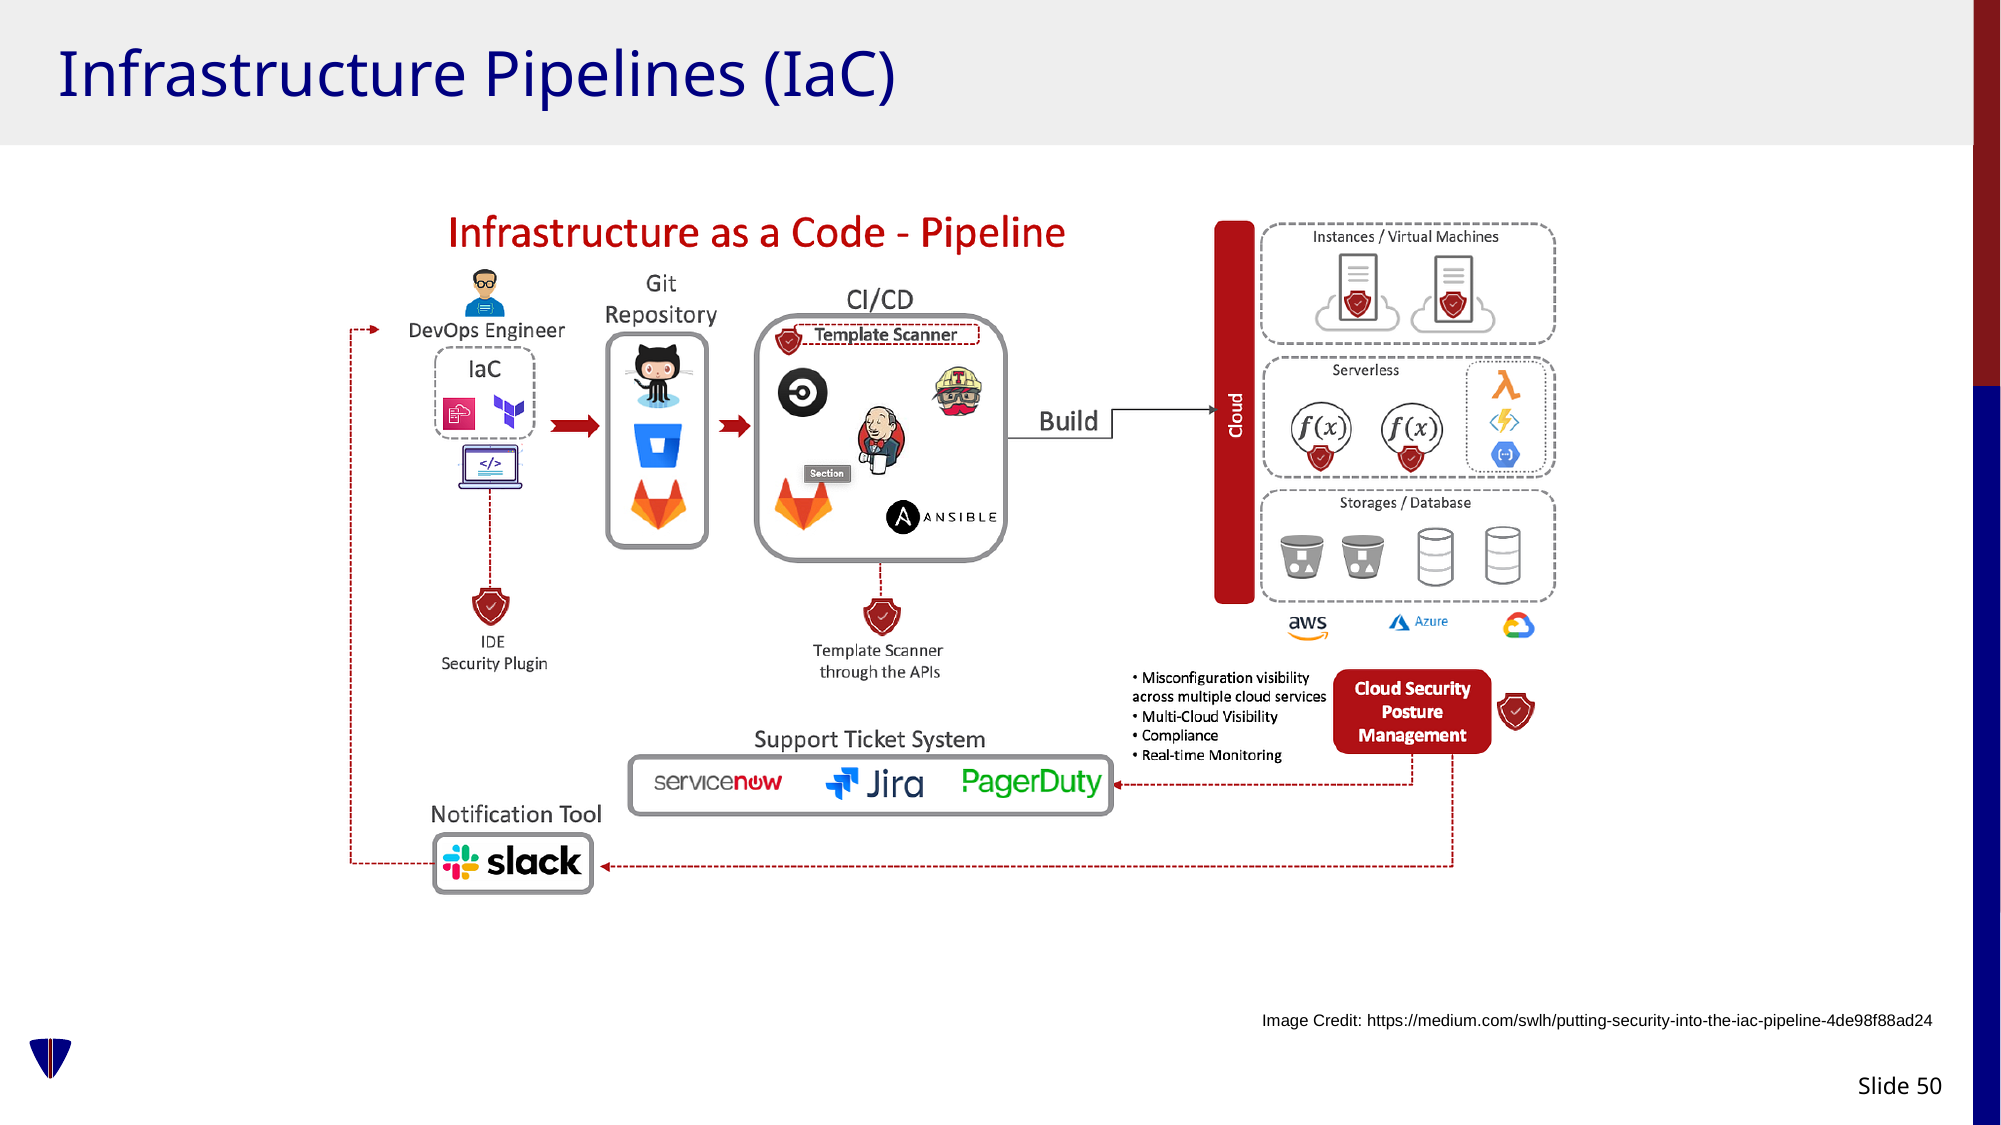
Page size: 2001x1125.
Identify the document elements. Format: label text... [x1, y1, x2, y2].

picture [332, 206, 1565, 902]
text_box Image Credit: https://medium.com/swlh/putting-security-into-the-iac-pipeline-4de98f88ad24 [944, 1003, 1949, 1063]
title Infrastructure Pipelines (IaC) [0, 0, 1974, 146]
